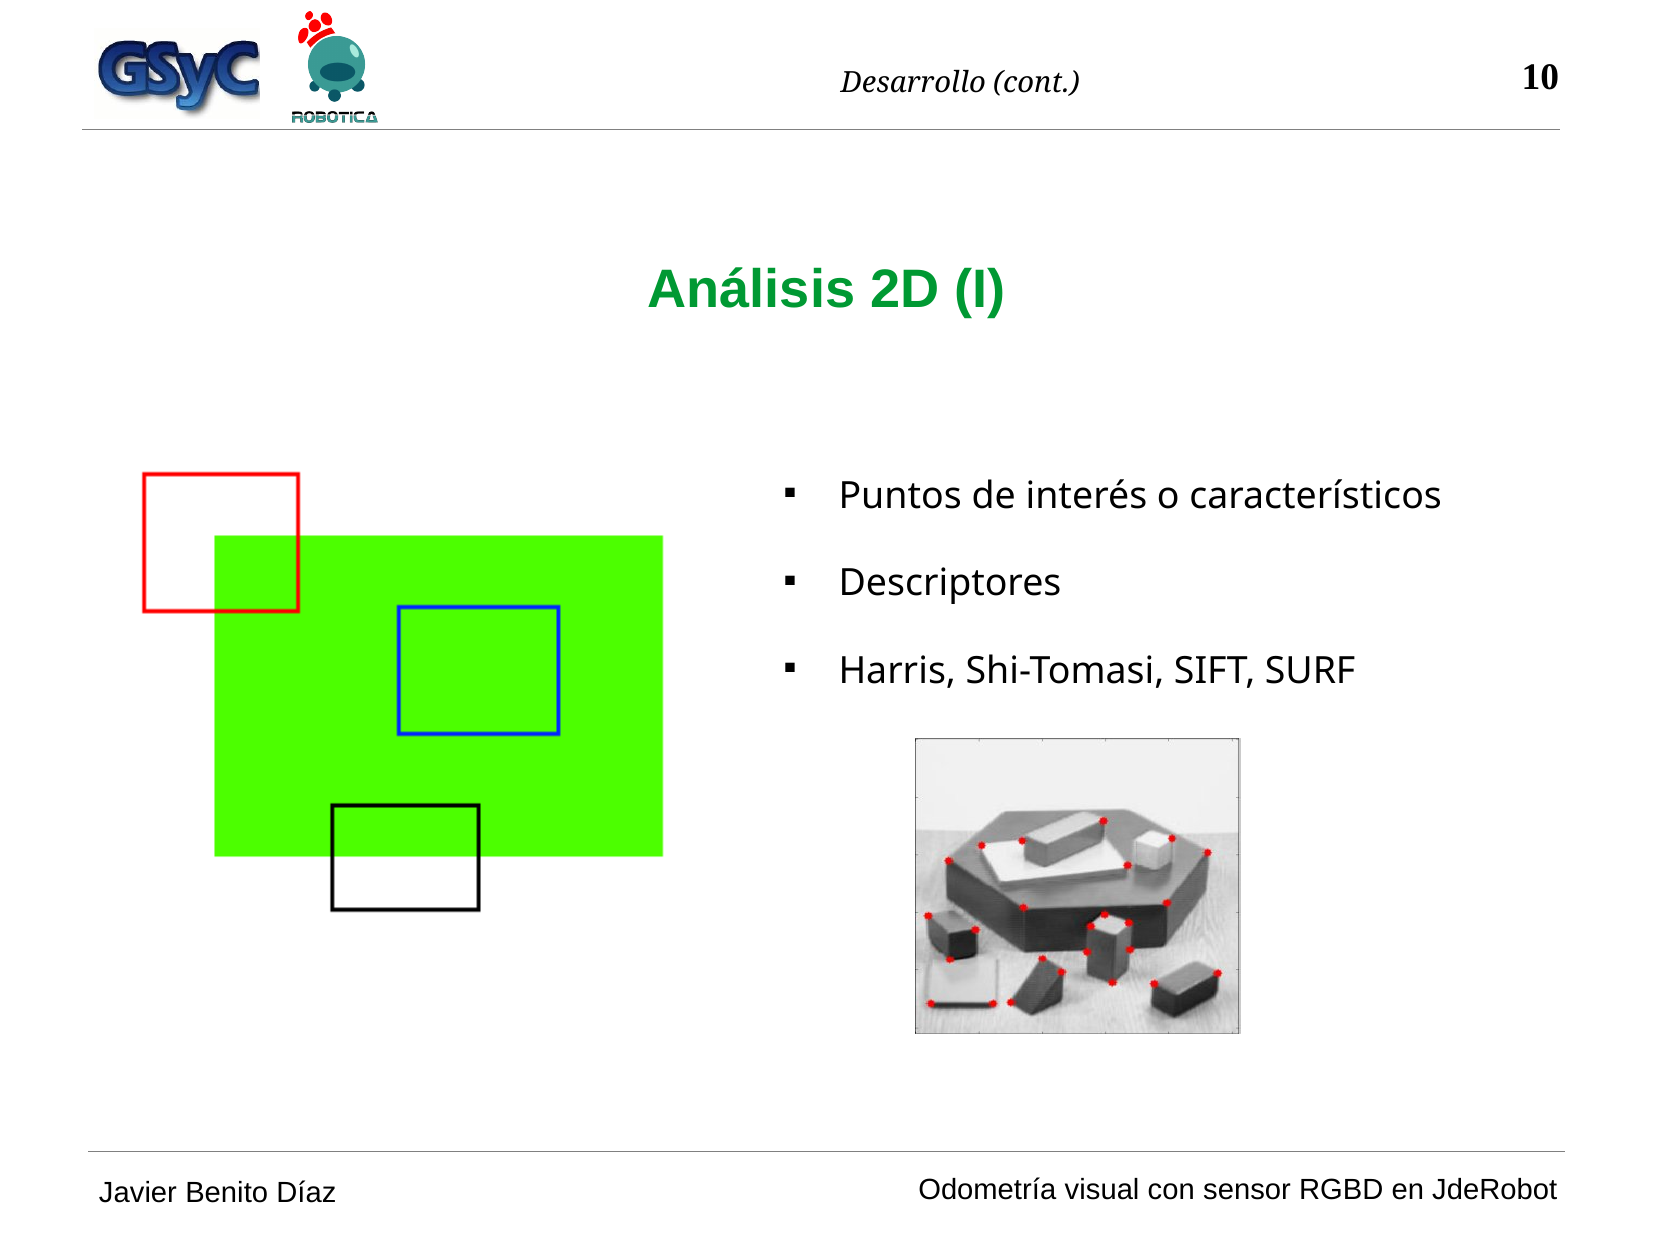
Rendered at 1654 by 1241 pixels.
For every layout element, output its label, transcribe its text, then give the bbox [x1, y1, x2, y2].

picture [292, 11, 378, 123]
list Puntos de interés o característicos Descriptores Harris, Shi-Tomasi, SIFT, SURF [767, 442, 1494, 1241]
picture [94, 28, 260, 119]
picture [118, 442, 709, 945]
text_box Desarrollo (cont.) [709, 53, 1211, 103]
title Análisis 2D (I) [82, 236, 1571, 443]
